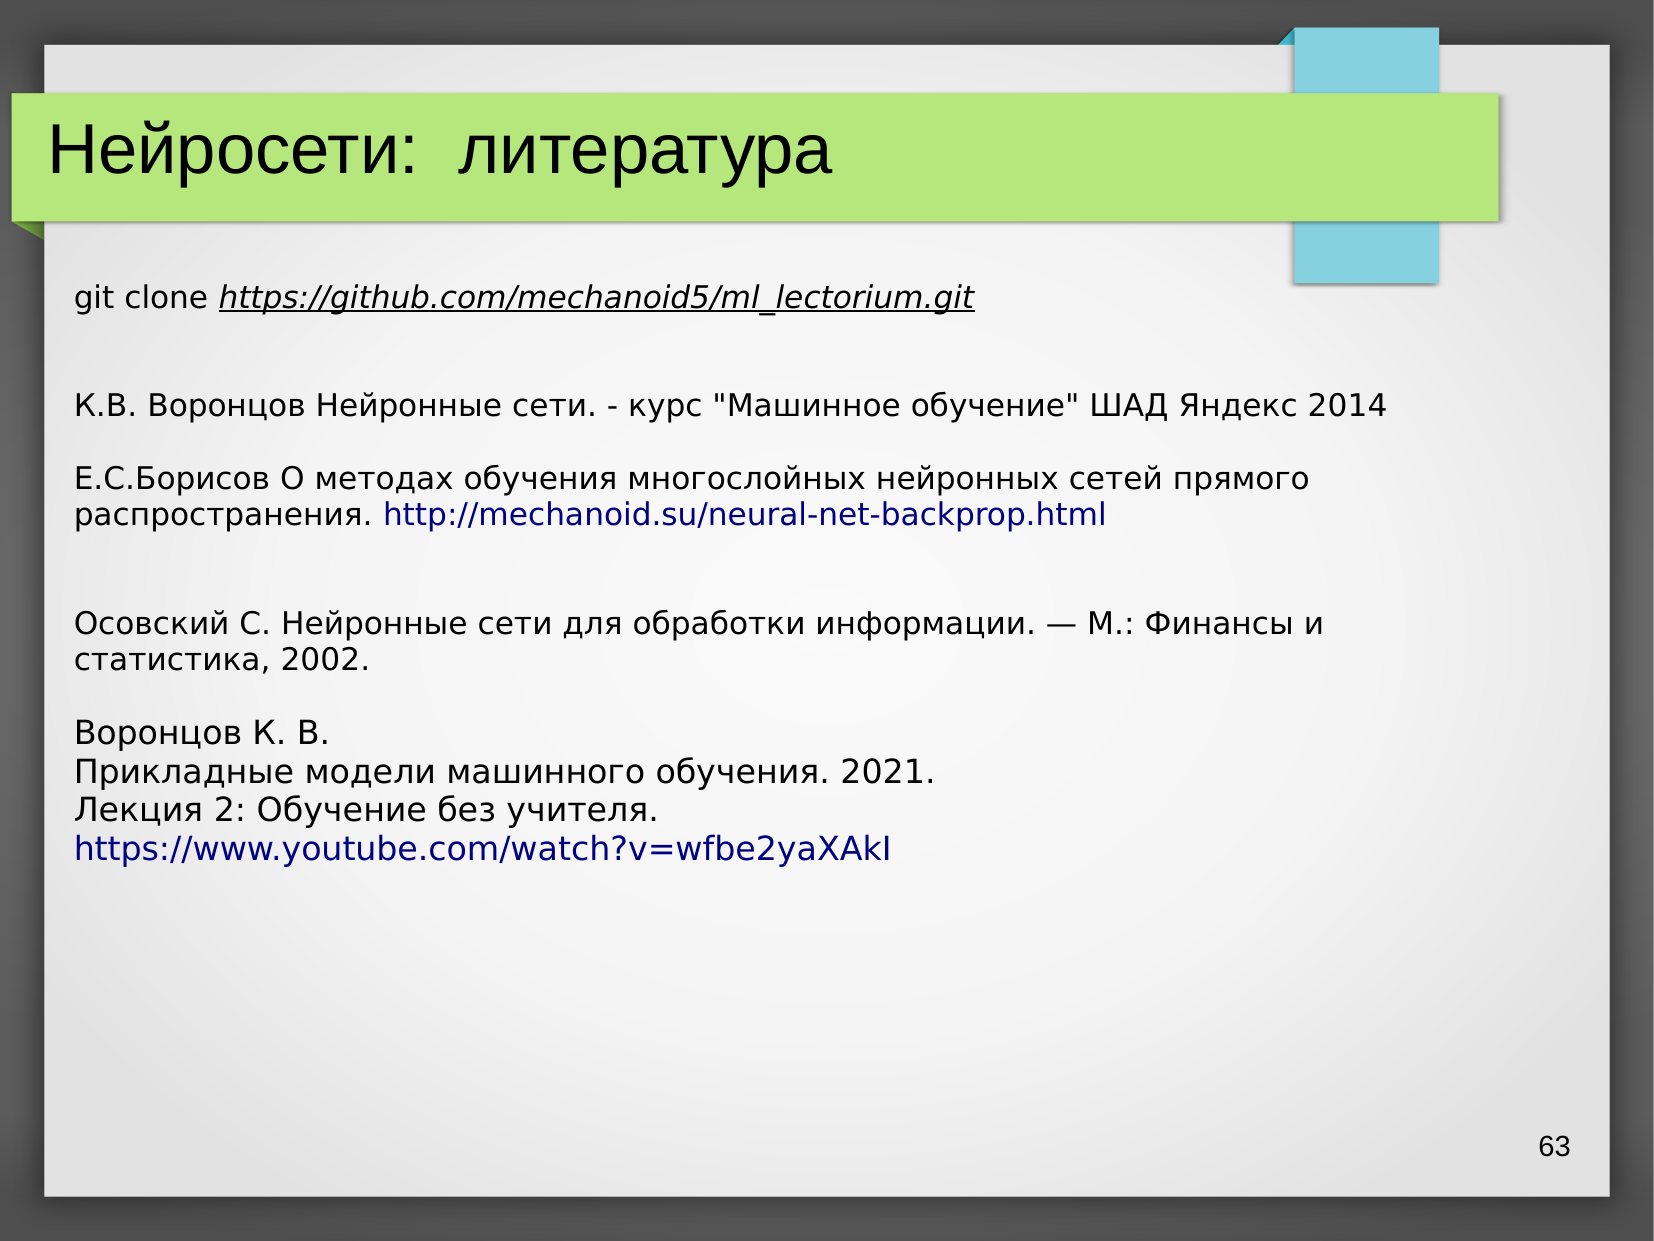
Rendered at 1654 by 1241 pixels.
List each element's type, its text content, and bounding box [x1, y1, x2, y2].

text_box git clone https://github.com/mechanoid5/ml_lectorium.git К.В. Воронцов Нейронные сети. - курс "Машинное обучение" ШАД Яндекс 2014 Е.С.Борисов О методах обучения многослойных нейронных сетей прямого распространения. http://mechanoid.su/neural-net-backprop.html Осовский С. Нейронные сети для обработки информации. — М.: Финансы и статистика, 2002. Воронцов К. В. Прикладные модели машинного обучения. 2021. Лекция 2: Обучение без учителя. https://www.youtube.com/watch?v=wfbe2yaXAkI [59, 271, 1489, 1021]
title Нейросети: литература [47, 96, 1536, 201]
picture [0, 0, 1654, 1241]
